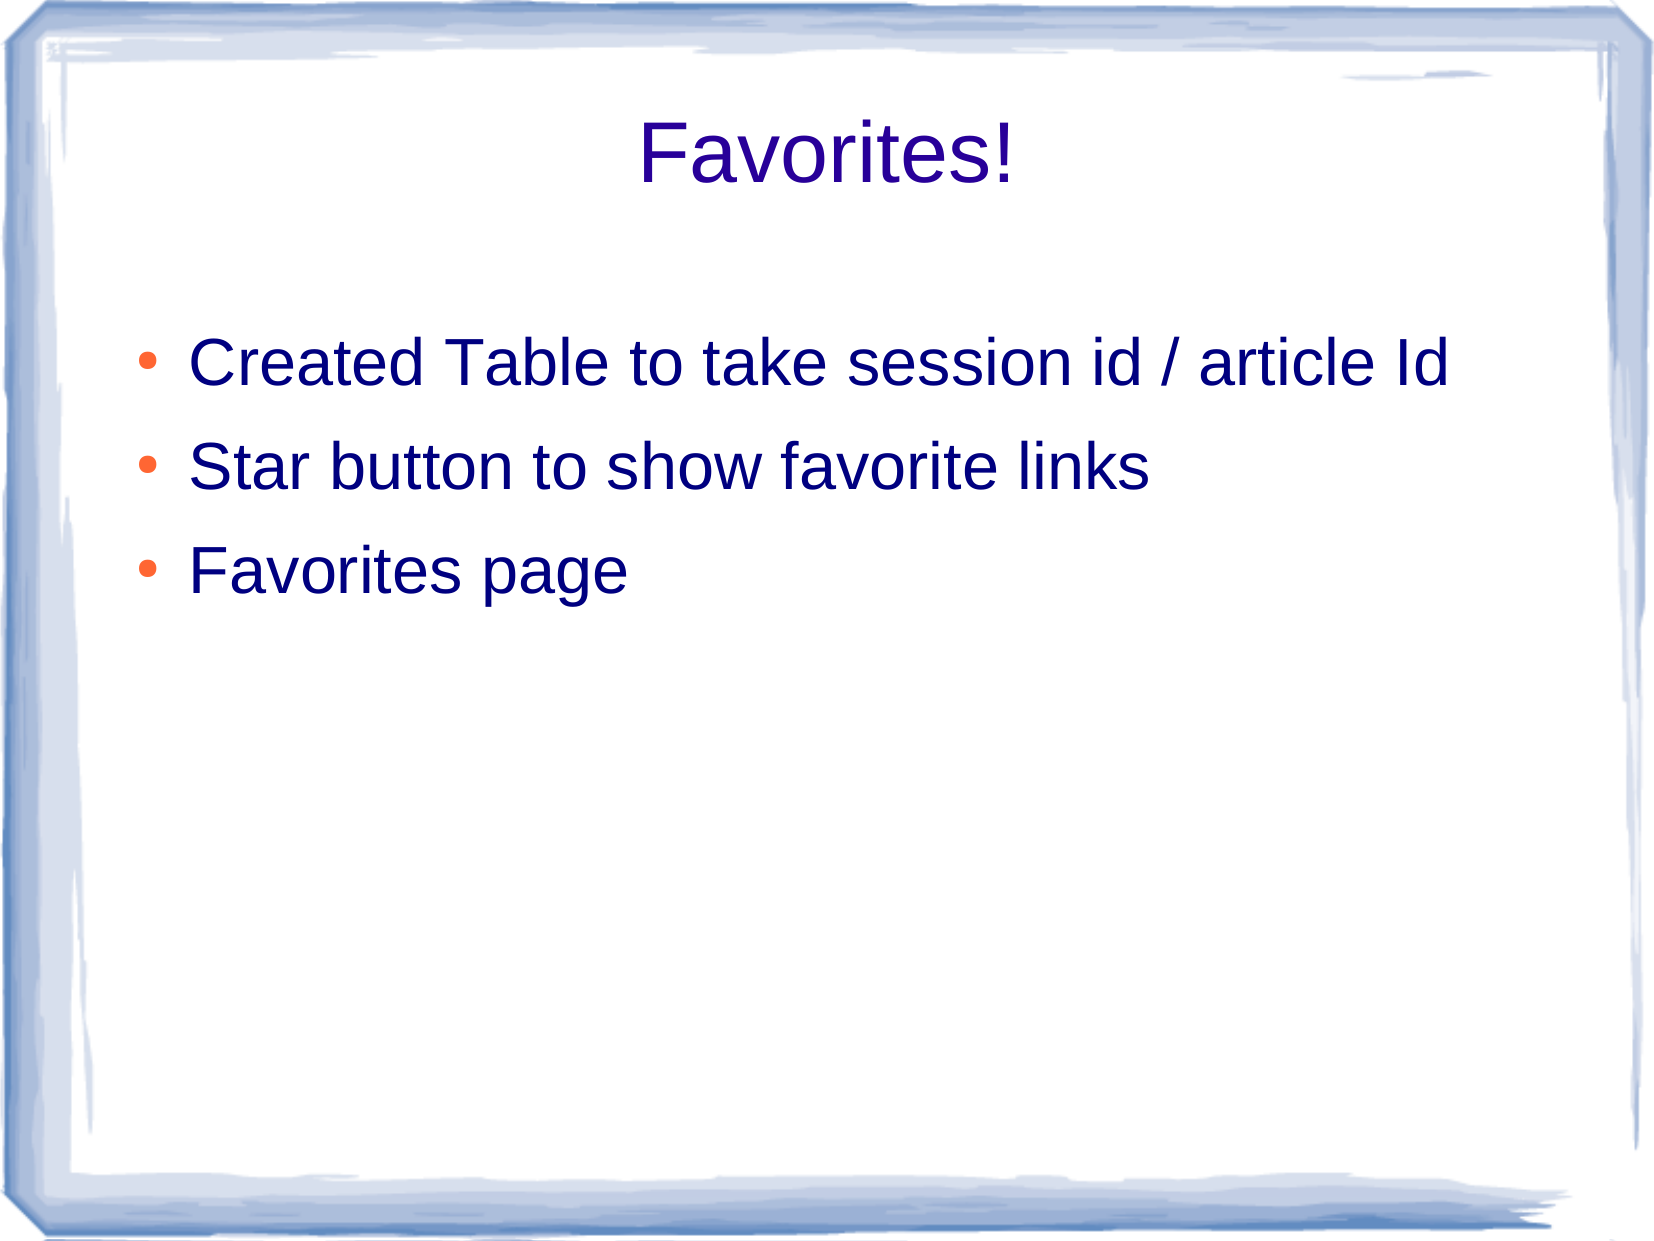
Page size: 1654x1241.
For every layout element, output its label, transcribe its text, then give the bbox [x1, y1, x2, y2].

list Created Table to take session id / article Id Star button to show favorite links Favorites page [118, 324, 1571, 1004]
picture [0, 0, 1654, 1241]
title Favorites! [82, 49, 1571, 257]
